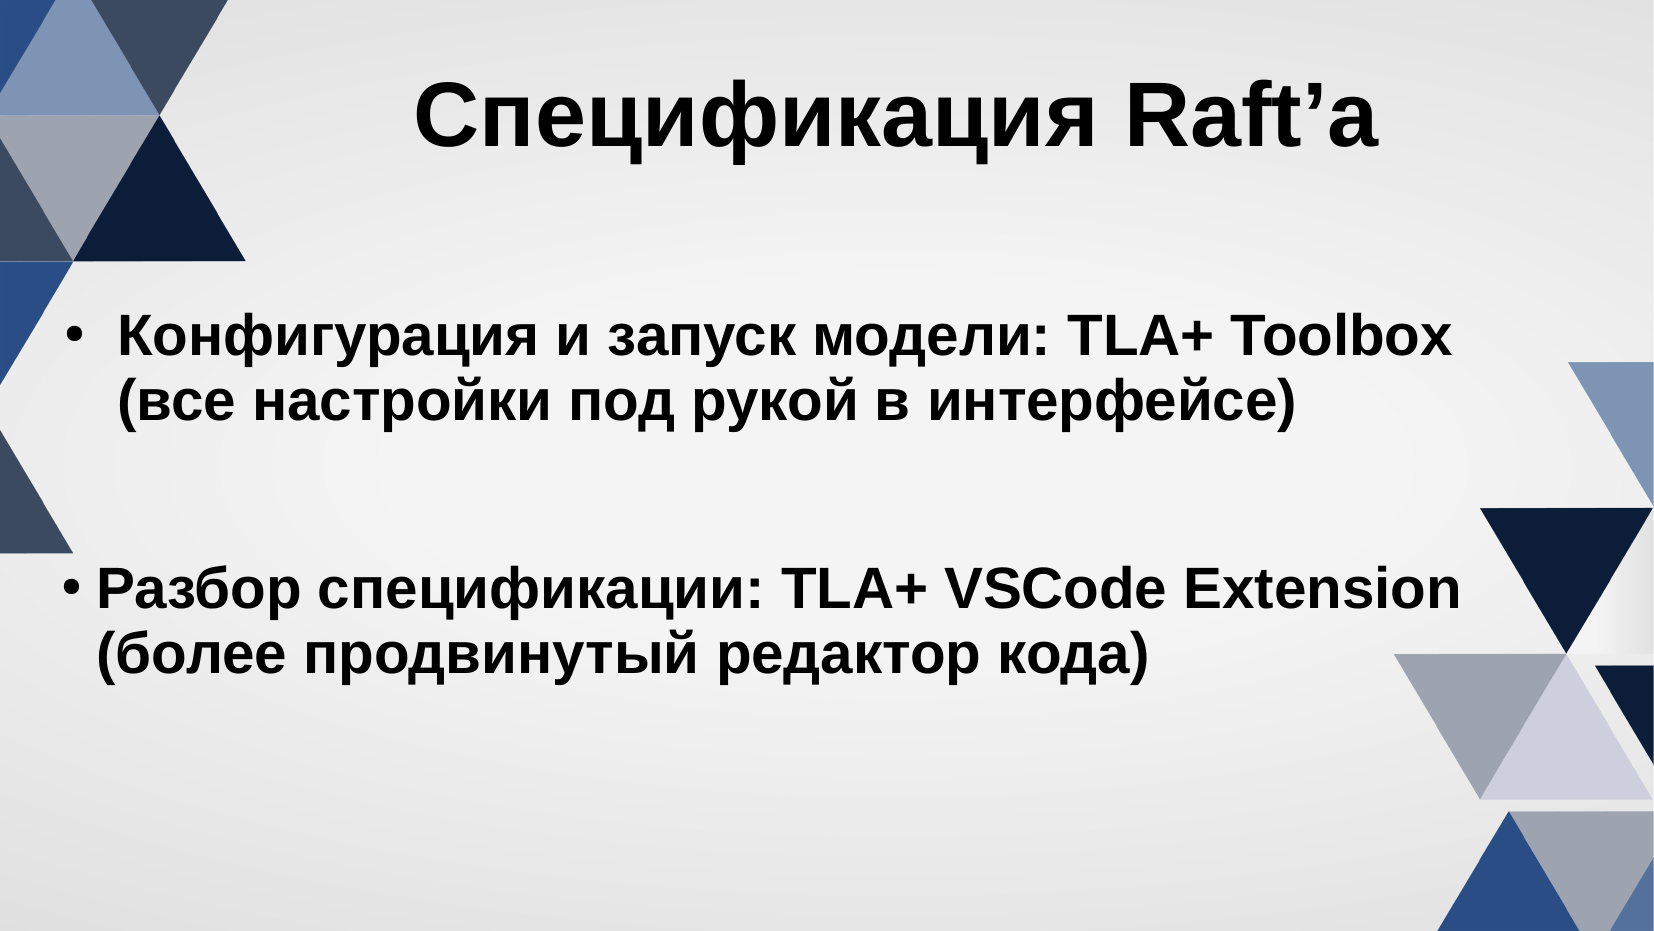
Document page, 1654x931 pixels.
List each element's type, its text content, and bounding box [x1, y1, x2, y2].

picture [0, 0, 1654, 931]
title Спецификация Raft’а [165, 37, 1654, 193]
text_box Разбор спецификации: TLA+ VSCode Extension (более продвинутый редактор кода) [46, 548, 1518, 750]
list Конфигурация и запуск модели: TLA+ Toolbox (все настройки под рукой в интерфейсе) [46, 303, 1553, 497]
